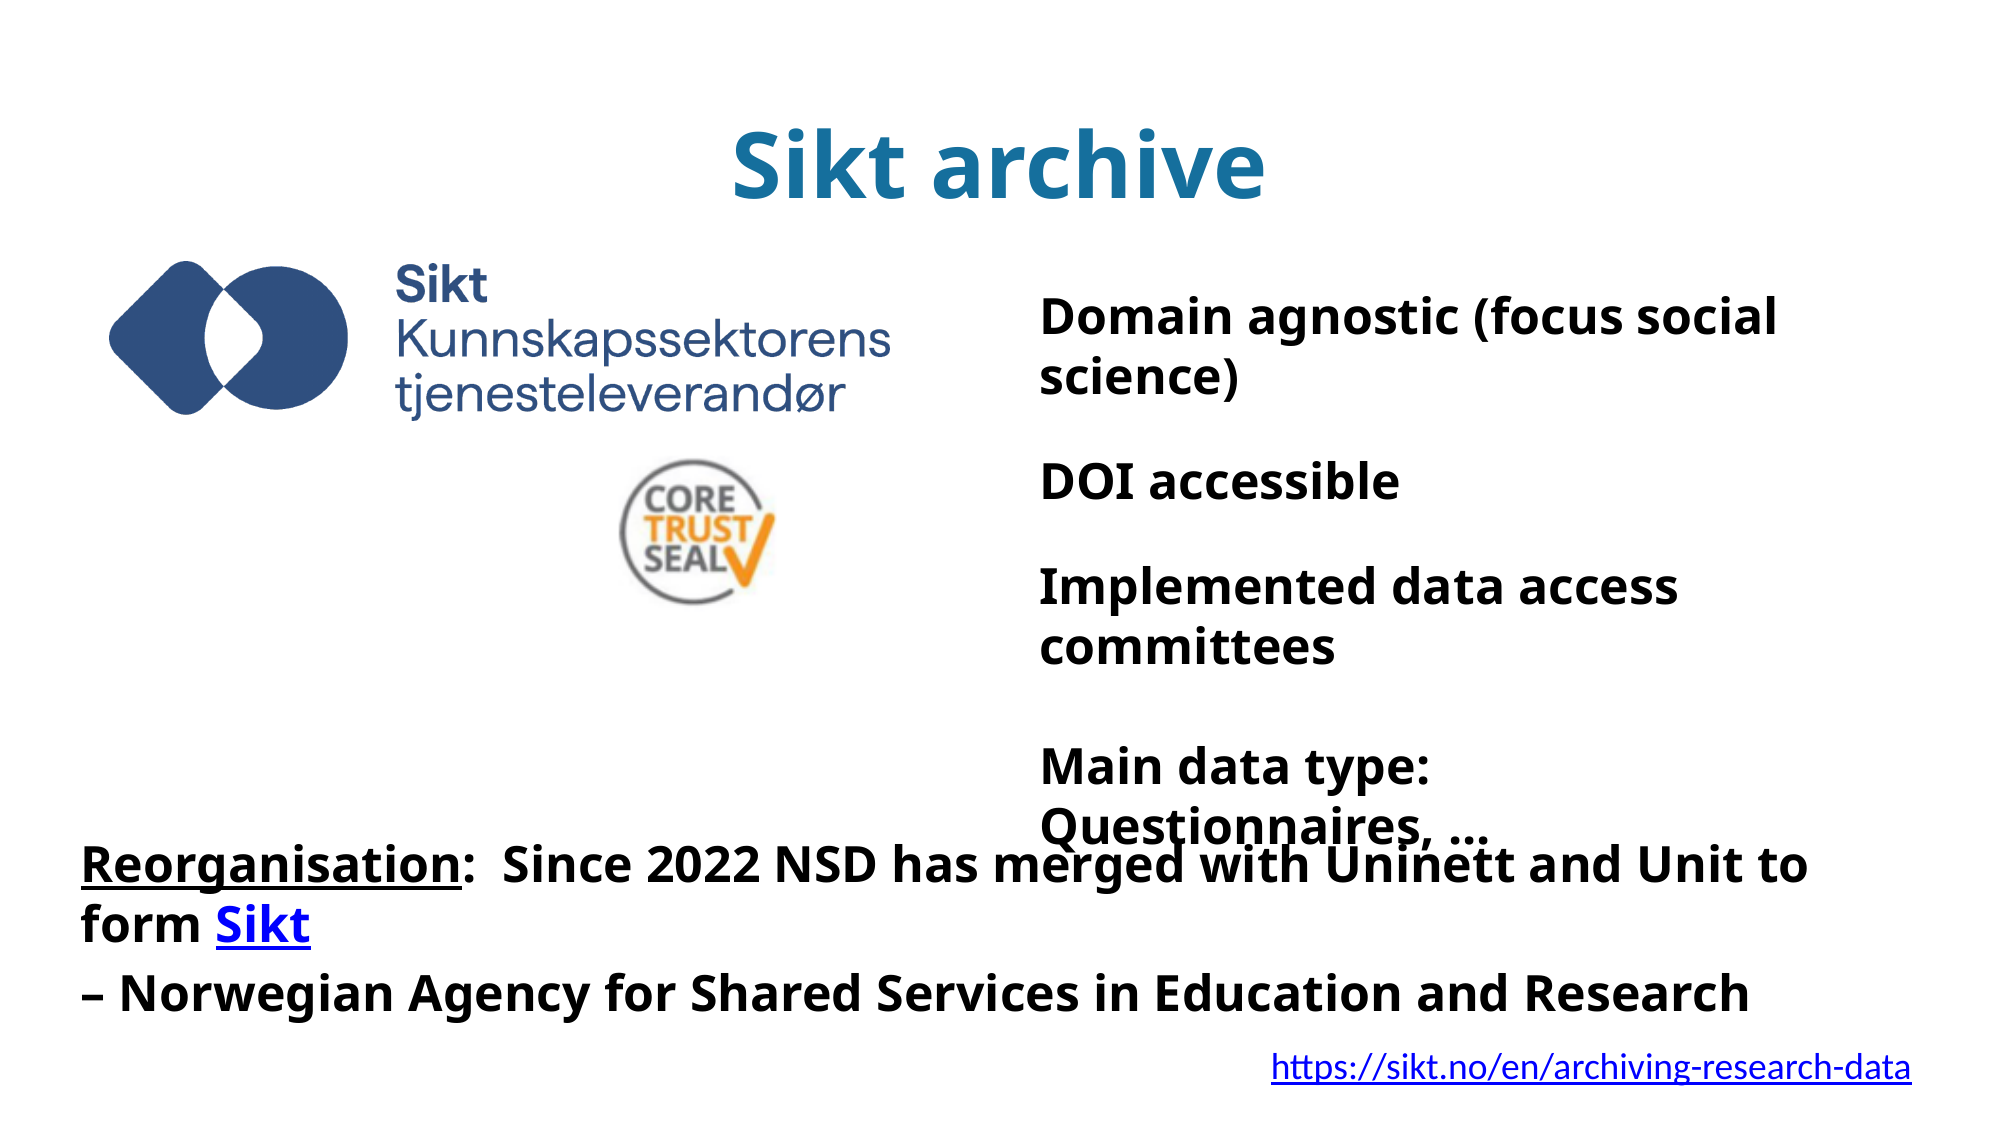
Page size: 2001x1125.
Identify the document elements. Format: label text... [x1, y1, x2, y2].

text_box Domain agnostic (focus social science) DOI accessible Implemented data access committees Main data type: Questionnaires, ... [1024, 277, 1888, 773]
picture [593, 455, 788, 619]
text_box Reorganisation: Since 2022 NSD has merged with Uninett and Unit to form Sikt – Norwegian Agency for Shared Services in Education and Research [65, 825, 1863, 1025]
text_box Sikt archive [137, 59, 1863, 278]
text_box https://sikt.no/en/archiving-research-data [1255, 1034, 1970, 1095]
picture [109, 261, 890, 422]
